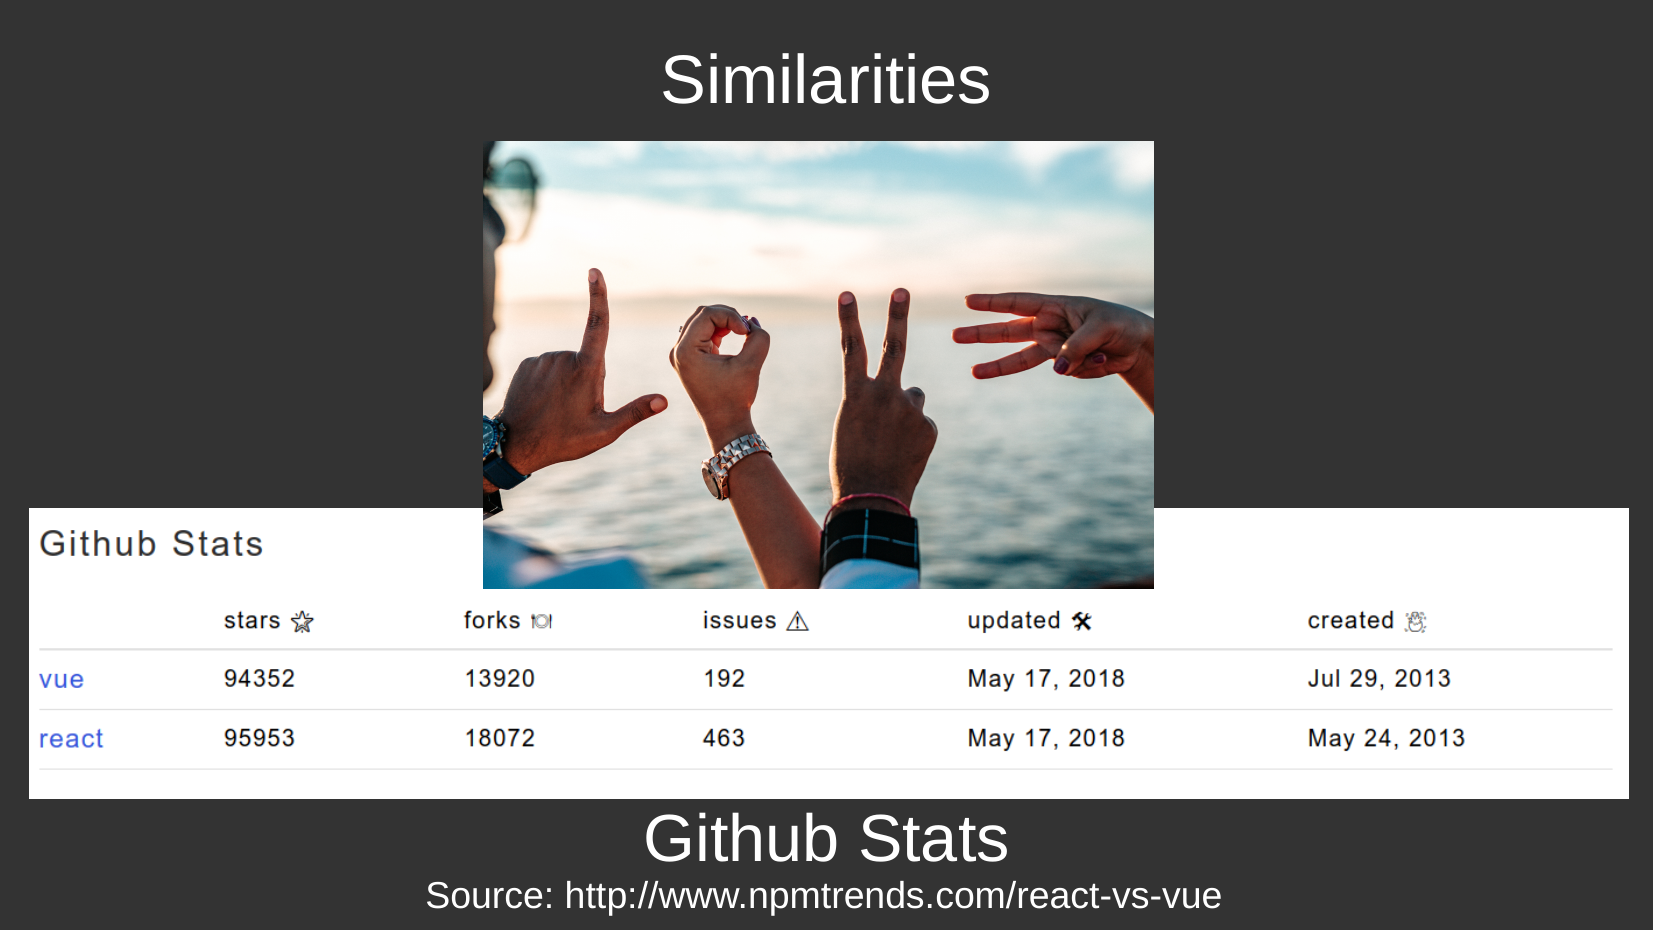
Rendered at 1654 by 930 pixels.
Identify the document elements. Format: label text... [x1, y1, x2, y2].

title Github Stats [82, 799, 1571, 930]
title Similarities [82, 1, 1571, 157]
text_box Source: http://www.npmtrends.com/react-vs-vue [410, 864, 1238, 927]
picture [29, 141, 1629, 799]
